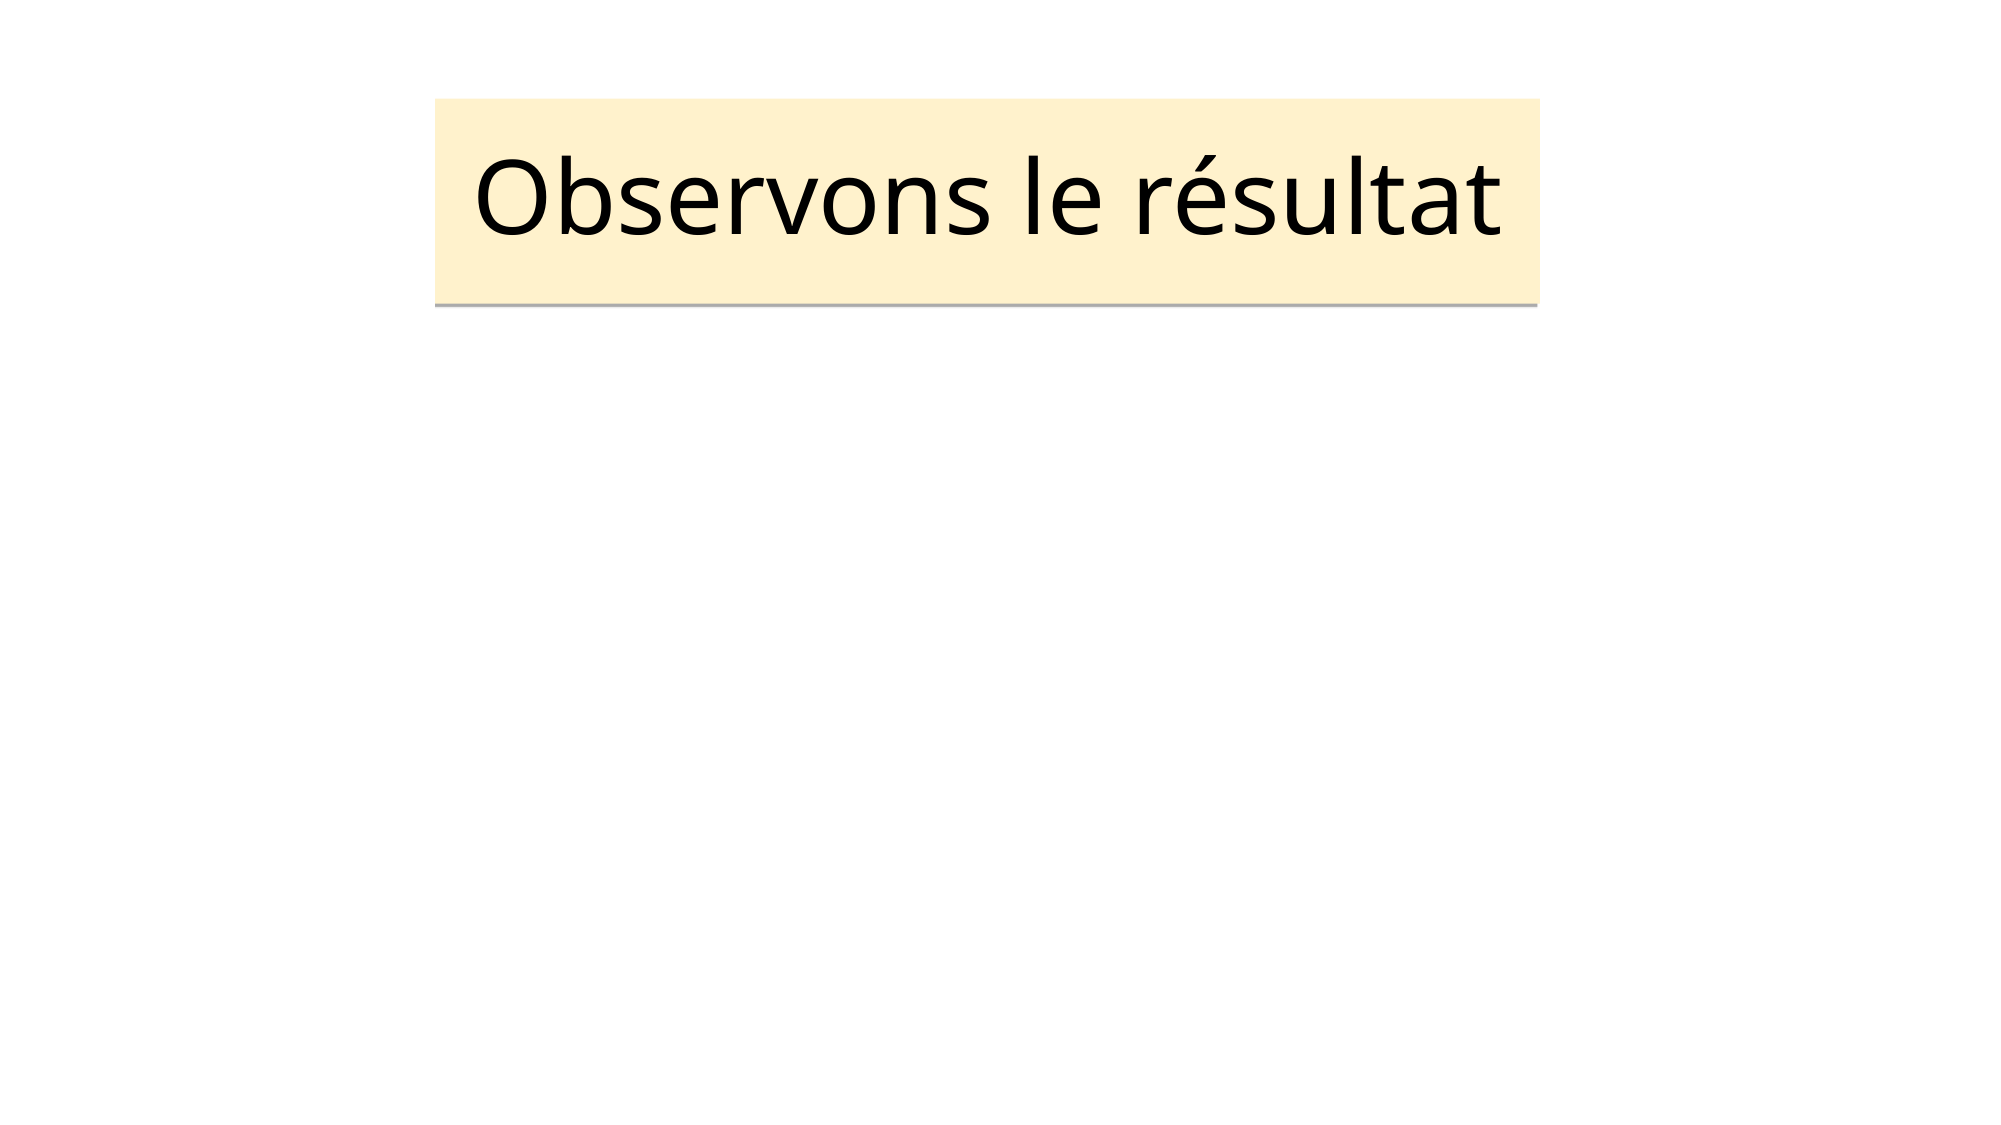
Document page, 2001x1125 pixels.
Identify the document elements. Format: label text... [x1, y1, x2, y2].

title Observons le résultat [435, 98, 1540, 304]
